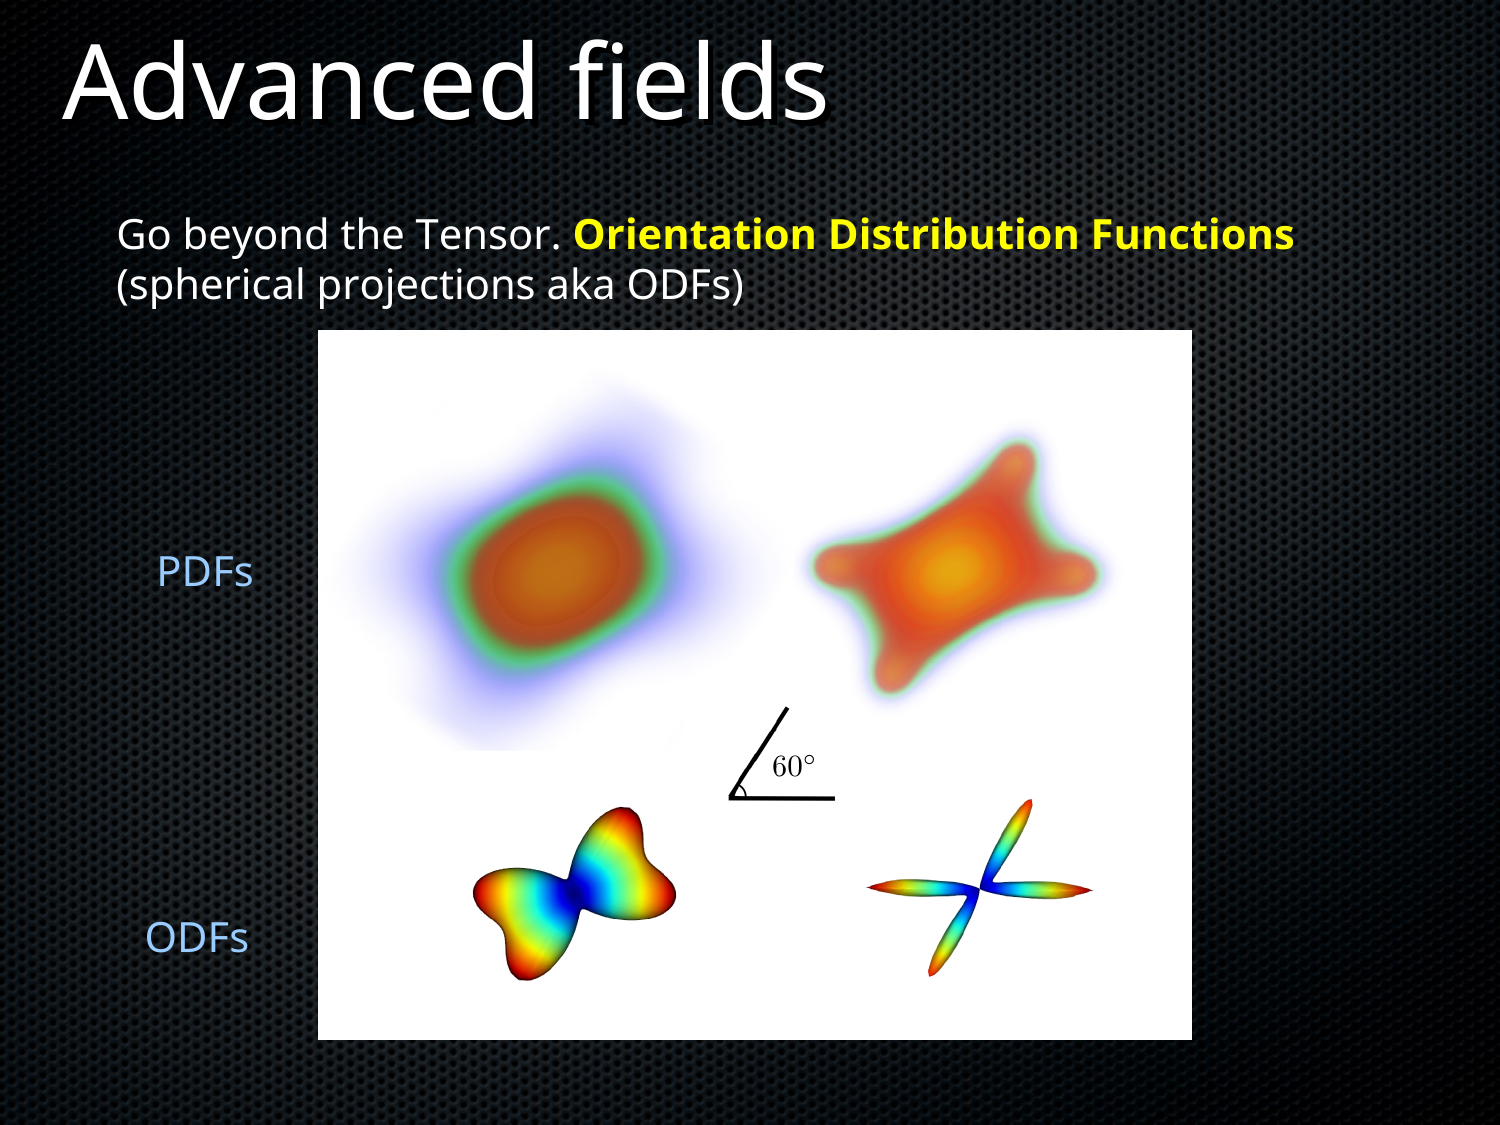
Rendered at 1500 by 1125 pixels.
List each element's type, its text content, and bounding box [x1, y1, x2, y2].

text_box PDFs [141, 537, 275, 603]
text_box ODFs [129, 903, 271, 969]
picture [0, 0, 1500, 1125]
text_box Go beyond the Tensor. Orientation Distribution Functions (spherical projections aka ODFs) [101, 200, 1418, 316]
title Advanced fields [54, 0, 1359, 149]
